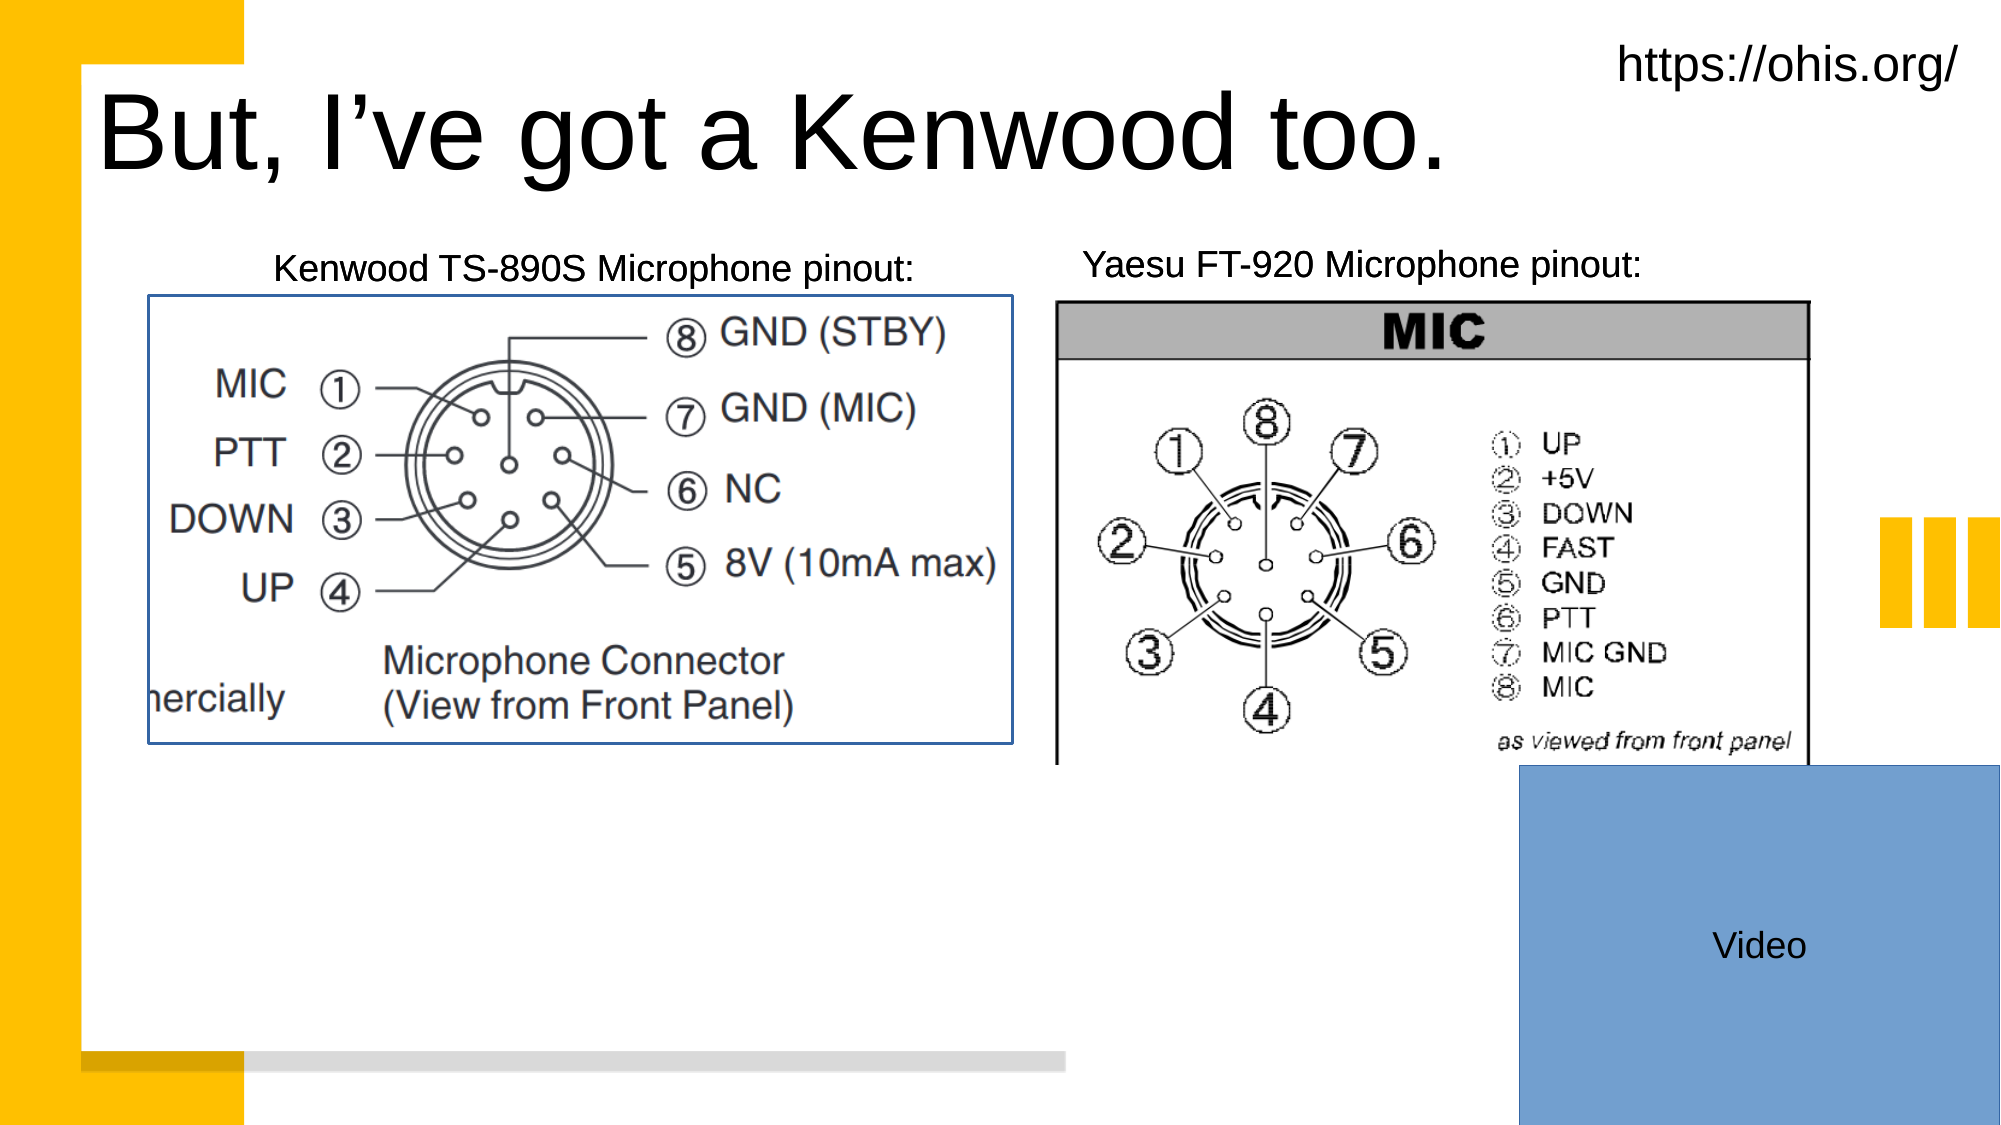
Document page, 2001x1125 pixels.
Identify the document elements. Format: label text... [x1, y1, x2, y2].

text_box Yaesu FT-920 Microphone pinout: [1067, 236, 1658, 294]
text_box [0, 0, 2000, 1125]
text_box Video [1519, 765, 2000, 1125]
text_box But, I’ve got a Kenwood too. [81, 64, 1921, 201]
text_box https://ohis.org/ [1590, 29, 1974, 105]
picture [150, 296, 1011, 743]
picture [1050, 293, 1811, 766]
text_box Kenwood TS-890S Microphone pinout: [258, 240, 931, 297]
